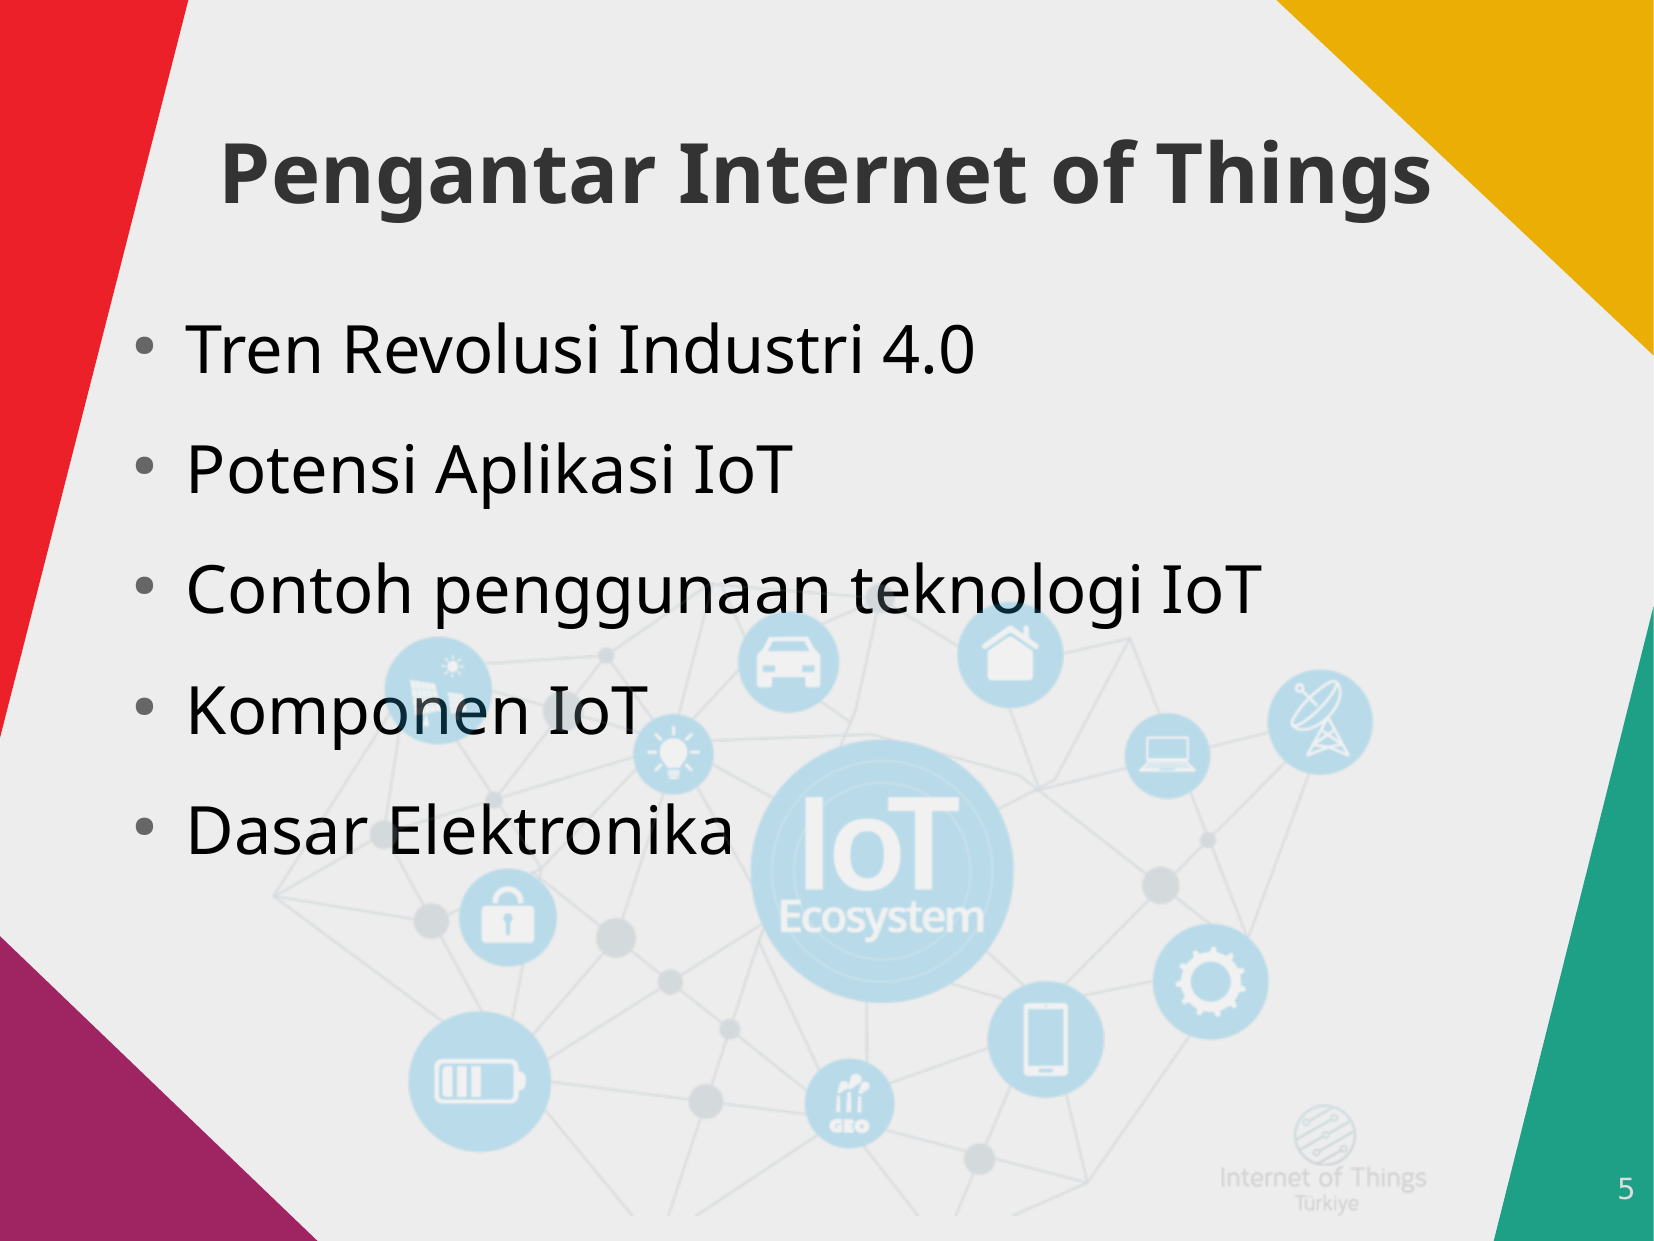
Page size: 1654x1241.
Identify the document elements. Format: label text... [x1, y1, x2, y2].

title Pengantar Internet of Things [114, 73, 1539, 271]
picture [221, 582, 1441, 1216]
list Tren Revolusi Industri 4.0 Potensi Aplikasi IoT Contoh penggunaan teknologi IoT Komponen IoT Dasar Elektronika [114, 302, 1539, 1033]
